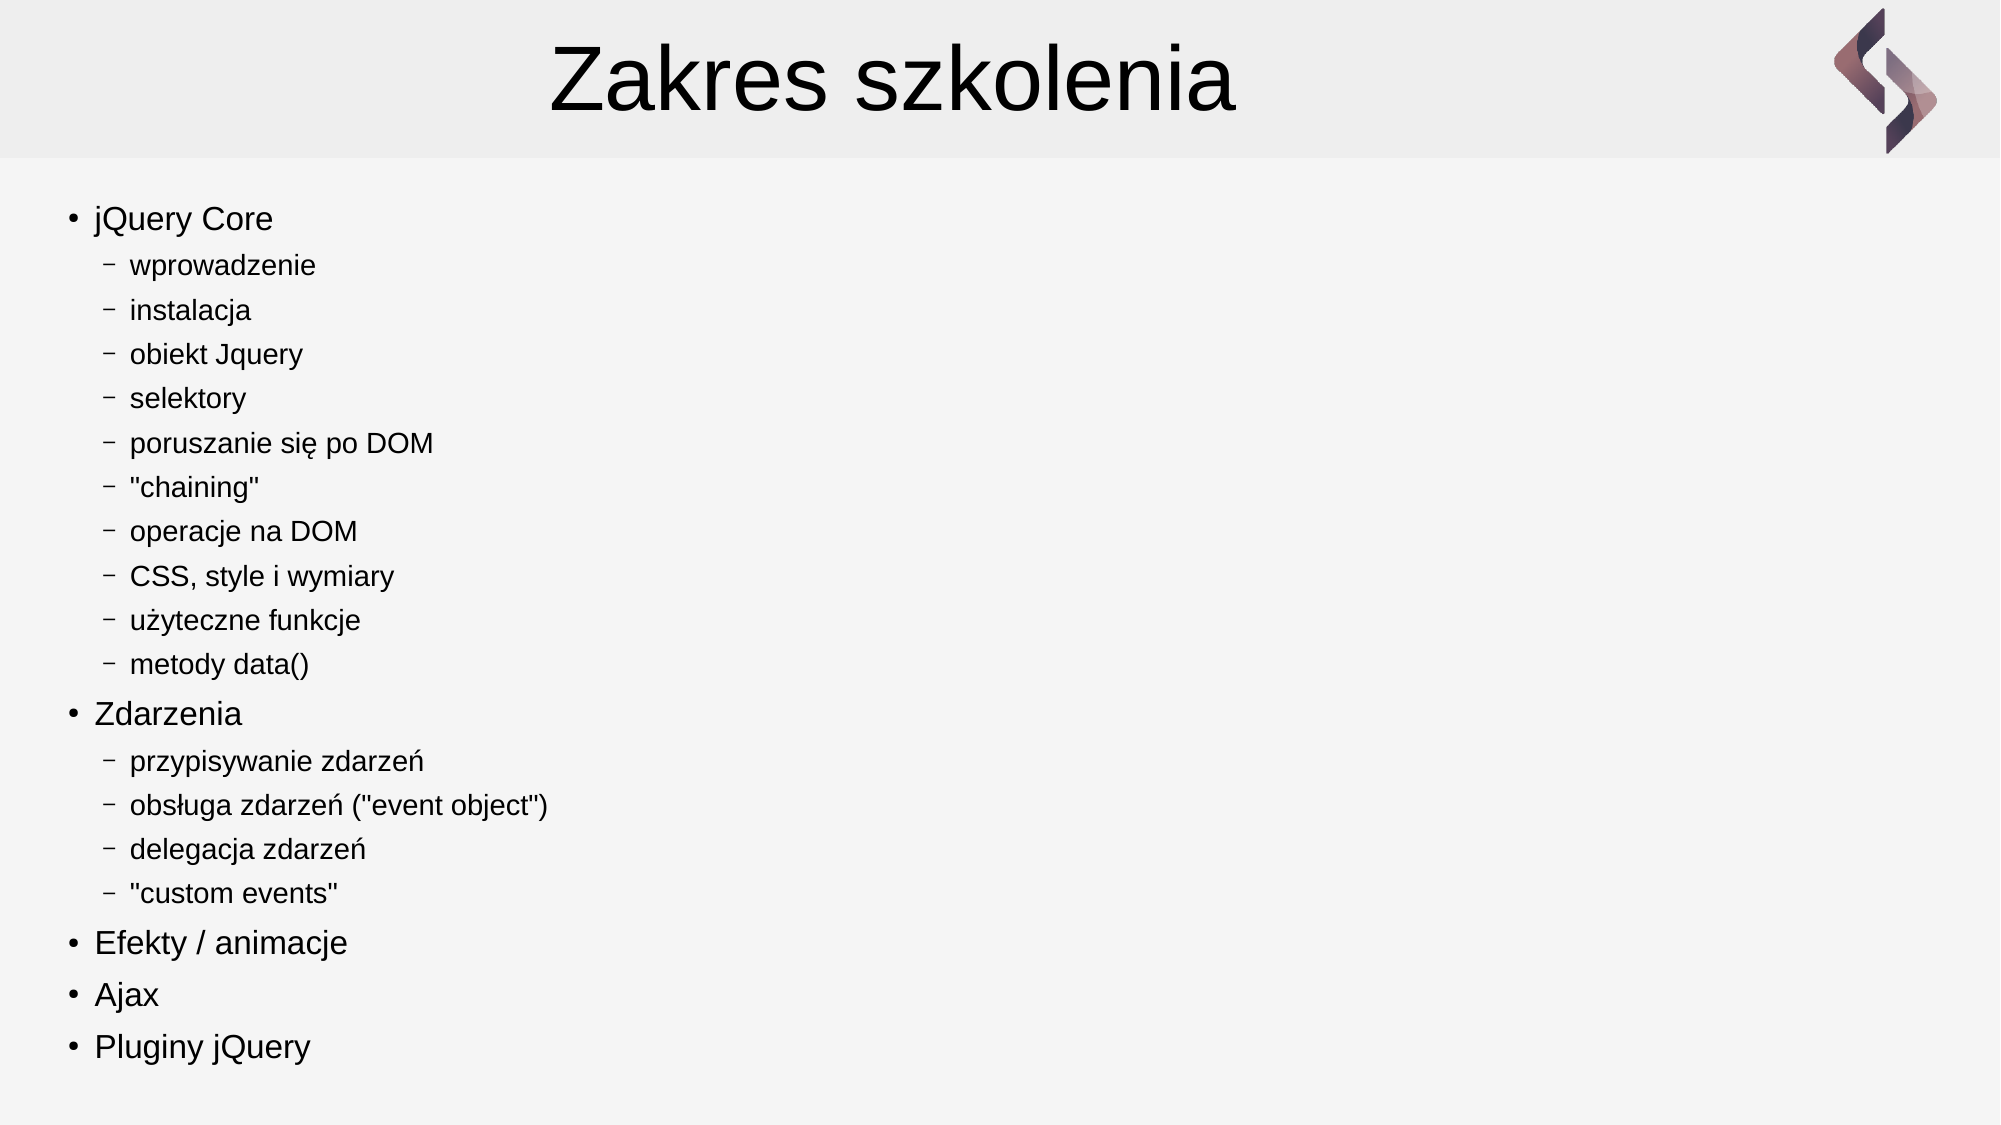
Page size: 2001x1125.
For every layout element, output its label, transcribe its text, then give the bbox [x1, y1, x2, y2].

picture [1787, 0, 2001, 166]
title Zakres szkolenia [0, 0, 1788, 158]
list jQuery Core wprowadzenie instalacja obiekt Jquery selektory poruszanie się po DOM "chaining" operacje na DOM CSS, style i wymiary użyteczne funkcje metody data() Zdarzenia przypisywanie zdarzeń obsługa zdarzeń ("event object") delegacja zdarzeń "custom events" Efekty / animacje Ajax Pluginy jQuery [59, 200, 1784, 1075]
